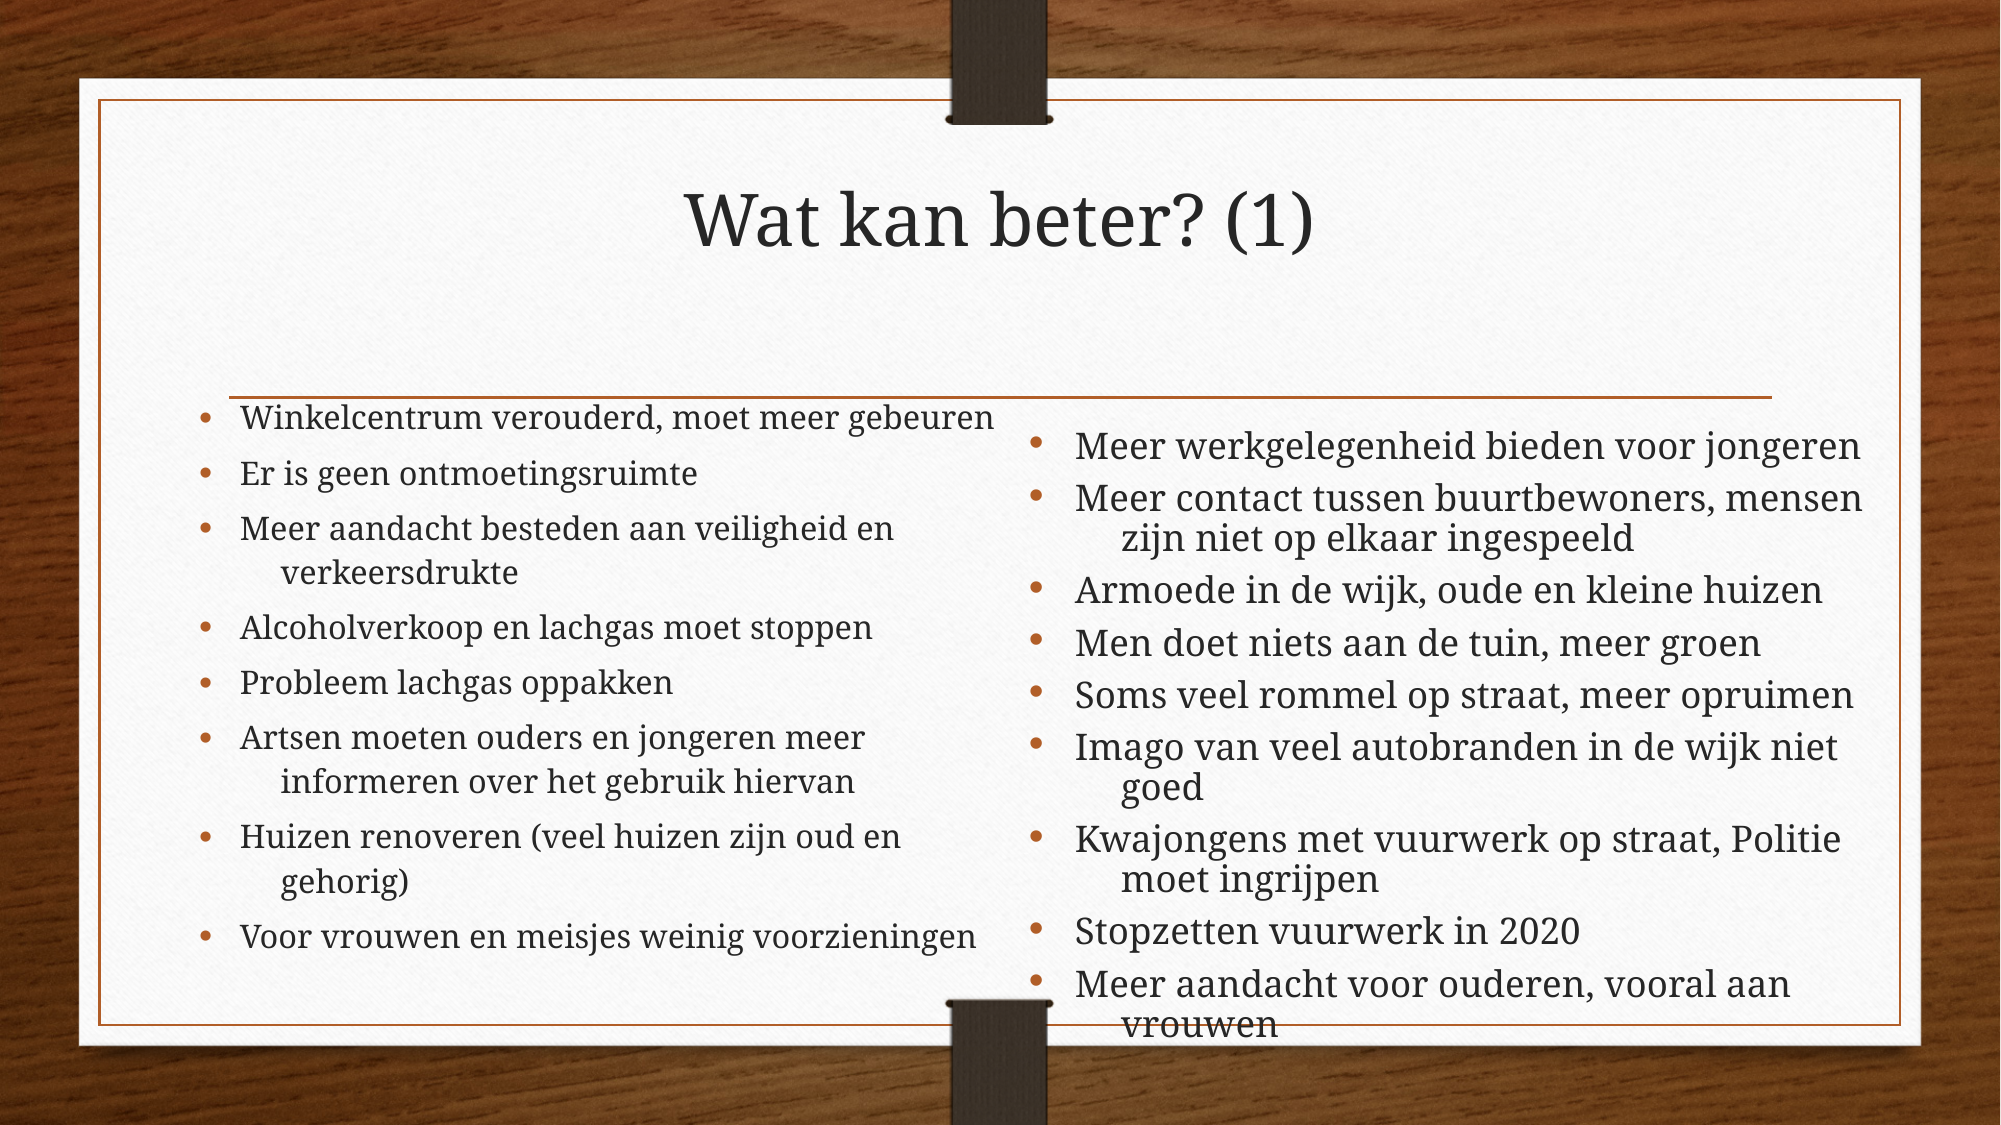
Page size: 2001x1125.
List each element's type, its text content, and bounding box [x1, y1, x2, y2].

list Winkelcentrum verouderd, moet meer gebeuren Er is geen ontmoetingsruimte Meer aandacht besteden aan veiligheid en verkeersdrukte Alcoholverkoop en lachgas moet stoppen Probleem lachgas oppakken Artsen moeten ouders en jongeren meer informeren over het gebruik hiervan Huizen renoveren (veel huizen zijn oud en gehorig) Voor vrouwen en meisjes weinig voorzieningen [184, 387, 1015, 1025]
title Wat kan beter? (1) [212, 161, 1788, 376]
list Meer werkgelegenheid bieden voor jongeren Meer contact tussen buurtbewoners, mensen zijn niet op elkaar ingespeeld Armoede in de wijk, oude en kleine huizen Men doet niets aan de tuin, meer groen Soms veel rommel op straat, meer opruimen Imago van veel autobranden in de wijk niet goed Kwajongens met vuurwerk op straat, Politie moet ingrijpen Stopzetten vuurwerk in 2020 Meer aandacht voor ouderen, vooral aan vrouwen [1013, 420, 1890, 1058]
